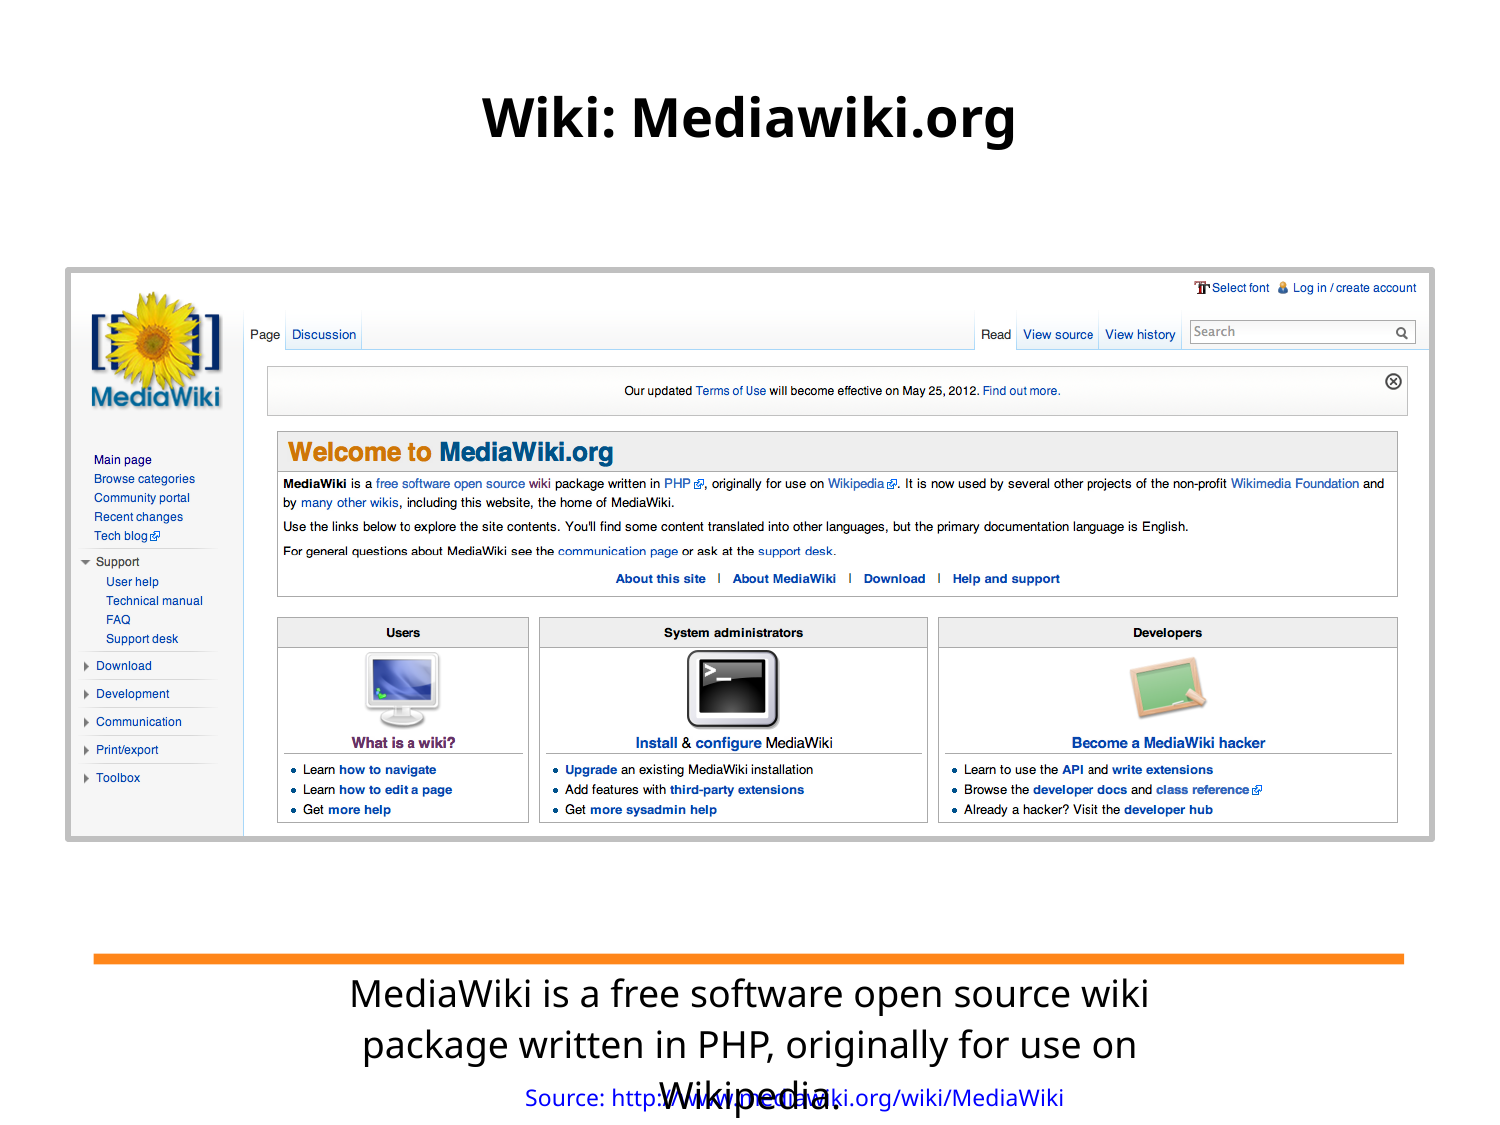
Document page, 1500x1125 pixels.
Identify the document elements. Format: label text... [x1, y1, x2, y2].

text_box MediaWiki is a free software open source wiki package written in PHP, originally for use on Wikipedia. [290, 960, 1210, 1064]
text_box Source: http://www.mediawiki.org/wiki/MediaWiki [510, 1074, 990, 1115]
picture [0, 0, 1500, 1125]
title Wiki: Mediawiki.org [75, 44, 1426, 188]
